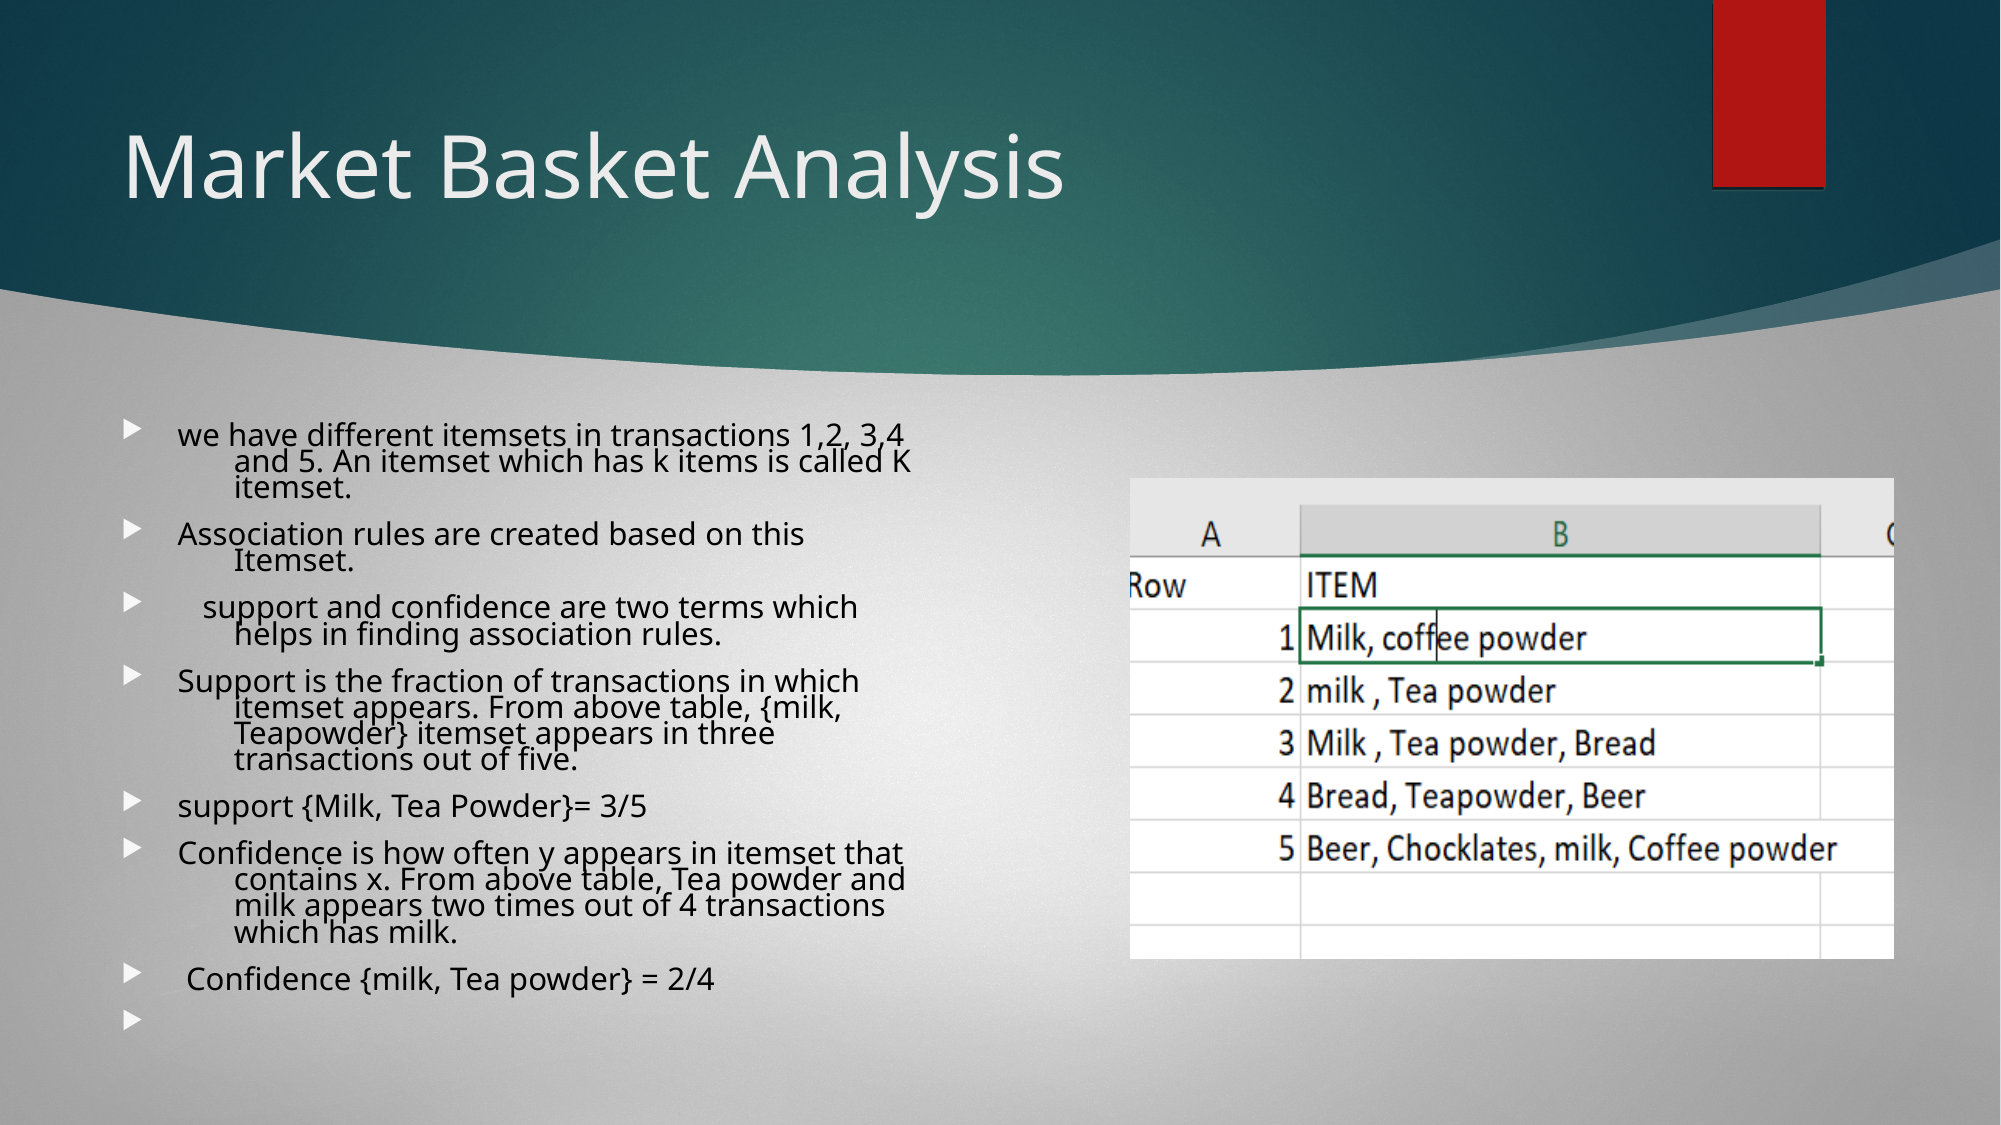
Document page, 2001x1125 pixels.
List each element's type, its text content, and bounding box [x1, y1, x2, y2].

title Market Basket Analysis [106, 103, 1625, 271]
picture [1130, 478, 1894, 959]
list we have different itemsets in transactions 1,2, 3,4 and 5. An itemset which has k items is called K itemset. Association rules are created based on this Itemset. support and confidence are two terms which helps in finding association rules. Support is the fraction of transactions in which itemset appears. From above table, {milk, Teapowder} itemset appears in three transactions out of five. support {Milk, Tea Powder}= 3/5 Confidence is how often y appears in itemset that contains x. From above table, Tea powder and milk appears two times out of 4 transactions which has milk. Confidence {milk, Tea powder} = 2/4 [106, 418, 947, 1019]
text_box [0, 0, 2000, 1125]
